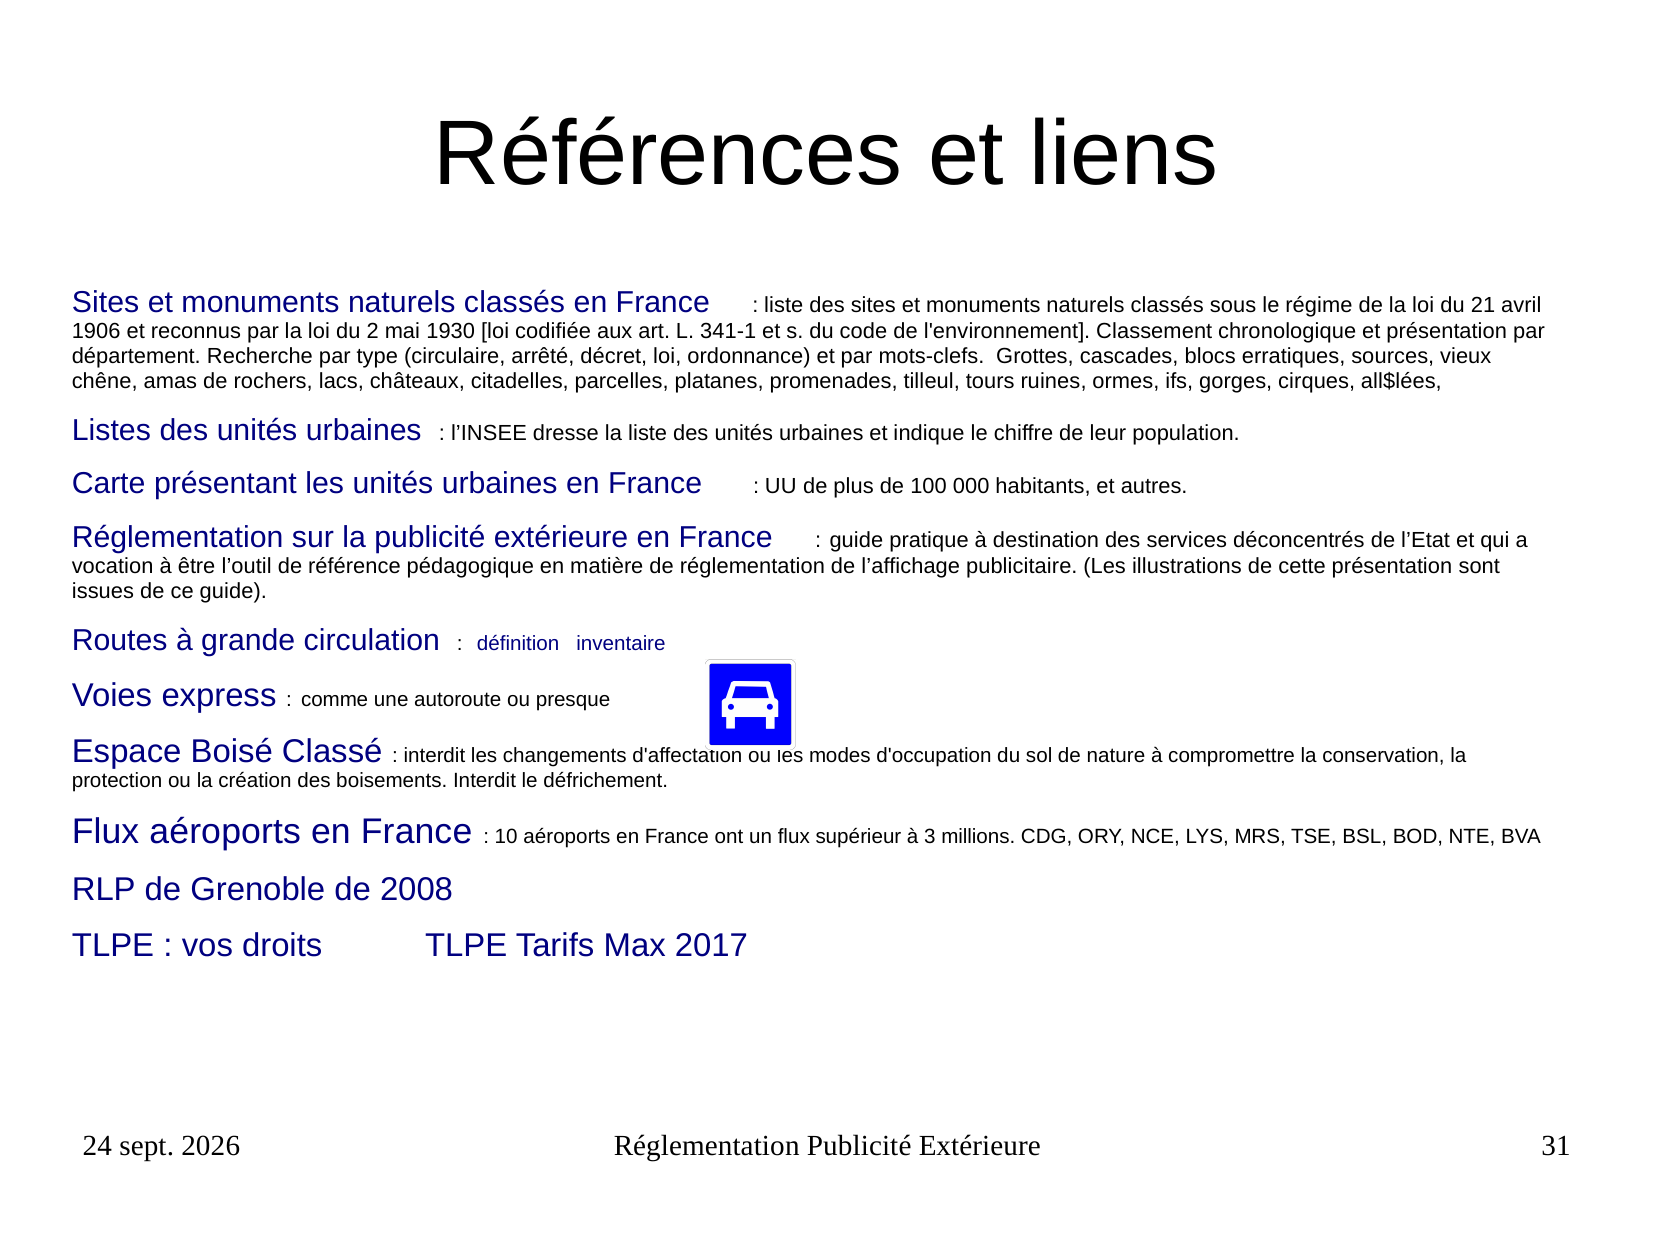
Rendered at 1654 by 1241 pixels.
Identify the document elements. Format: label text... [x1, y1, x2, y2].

list Sites et monuments naturels classés en France : liste des sites et monuments naturels classés sous le régime de la loi du 21 avril 1906 et reconnus par la loi du 2 mai 1930 [loi codifiée aux art. L. 341-1 et s. du code de l'environnement]. Classement chronologique et présentation par département. Recherche par type (circulaire, arrêté, décret, loi, ordonnance) et par mots-clefs. Grottes, cascades, blocs erratiques, sources, vieux chêne, amas de rochers, lacs, châteaux, citadelles, parcelles, platanes, promenades, tilleul, tours ruines, ormes, ifs, gorges, cirques, all$lées, Listes des unités urbaines : l’INSEE dresse la liste des unités urbaines et indique le chiffre de leur population. Carte présentant les unités urbaines en France : UU de plus de 100 000 habitants, et autres. Réglementation sur la publicité extérieure en France : guide pratique à destination des services déconcentrés de l’Etat et qui a vocation à être l’outil de référence pédagogique en matière de réglementation de l’affichage publicitaire. (Les illustrations de cette présentation sont issues de ce guide). Routes à grande circulation : définition inventaire Voies express : comme une autoroute ou presque Espace Boisé Classé : interdit les changements d'affectation ou les modes d'occupation du sol de nature à compromettre la conservation, la protection ou la création des boisements. Interdit le défrichement. Flux aéroports en France : 10 aéroports en France ont un flux supérieur à 3 millions. CDG, ORY, NCE, LYS, MRS, TSE, BSL, BOD, NTE, BVA RLP de Grenoble de 2008 TLPE : vos droits TLPE Tarifs Max 2017 [71, 285, 1561, 1005]
picture [705, 659, 796, 751]
title Références et liens [82, 49, 1571, 257]
